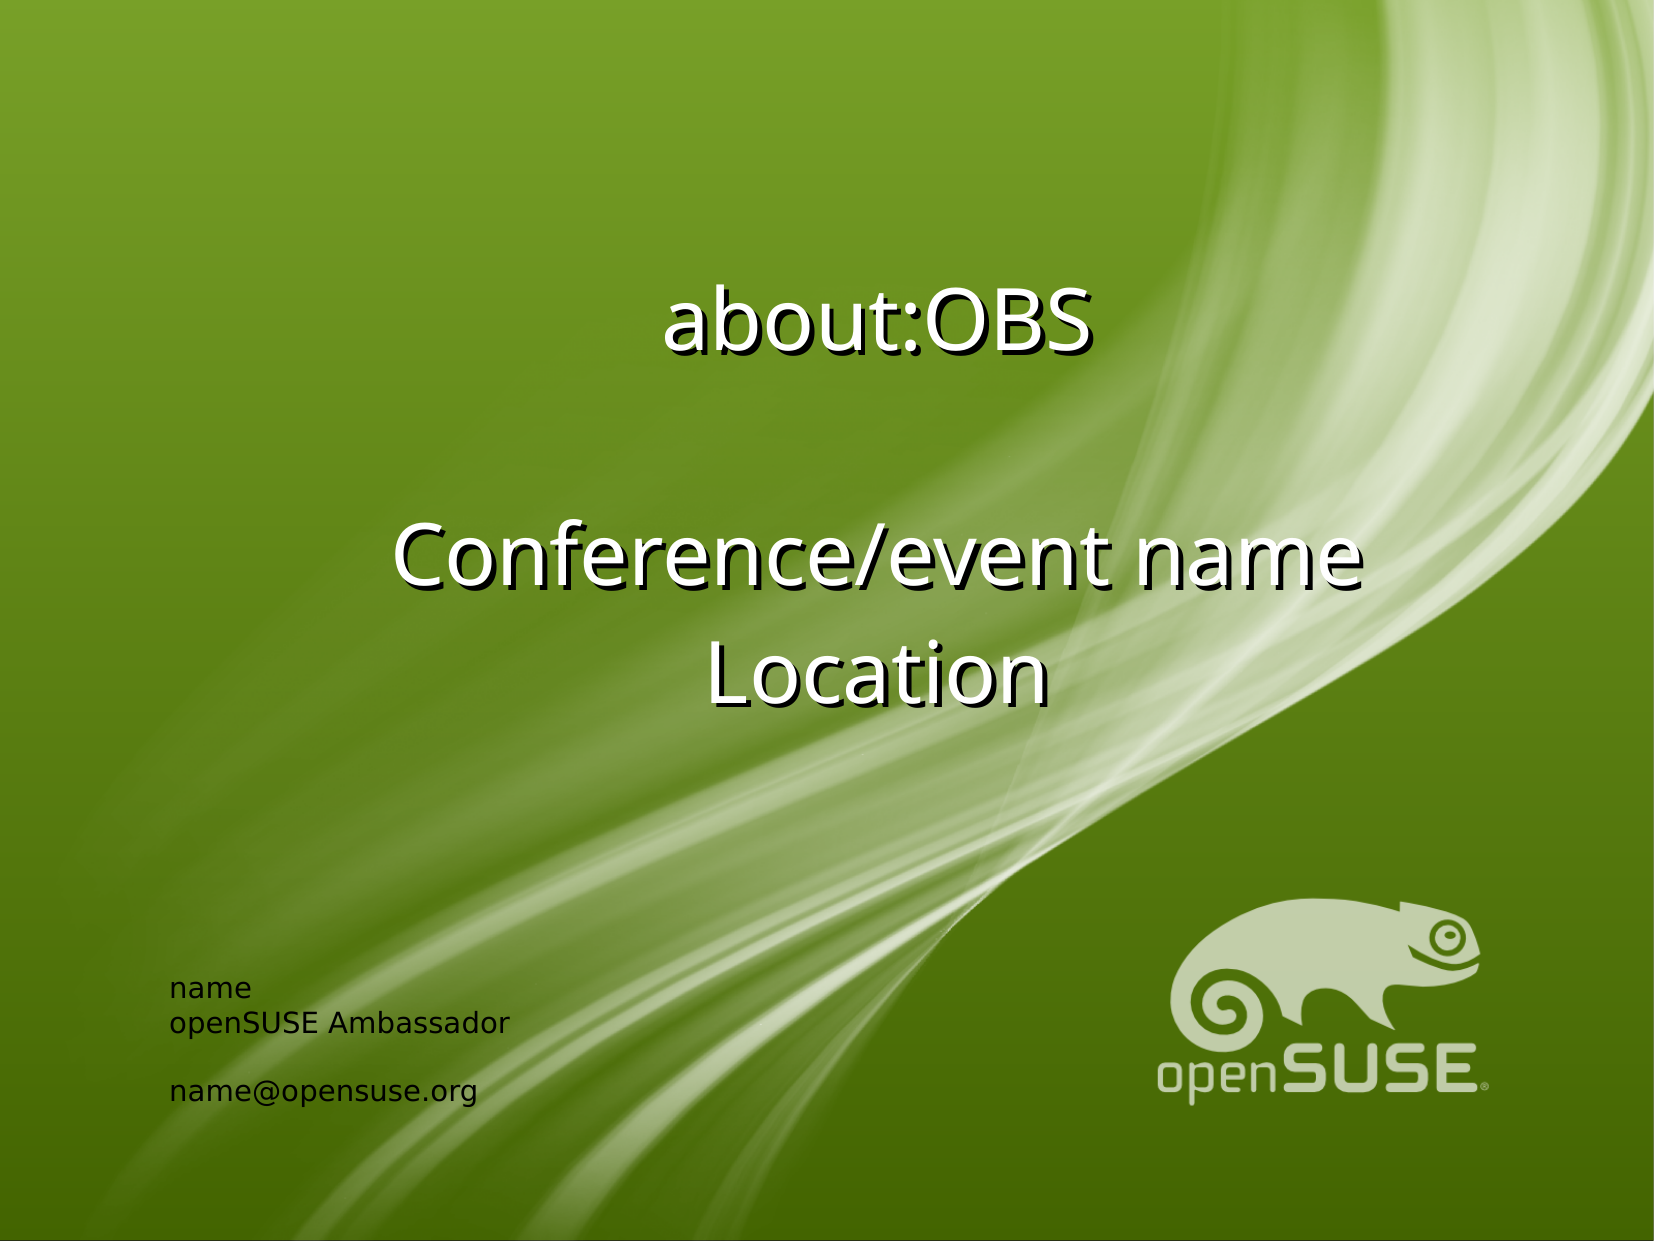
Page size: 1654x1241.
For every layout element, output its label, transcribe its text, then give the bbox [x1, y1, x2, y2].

title about:OBS Conference/event name Location [169, 217, 1585, 770]
picture [0, 0, 1654, 1241]
subtitle name openSUSE Ambassador name@opensuse.org [169, 926, 897, 1154]
